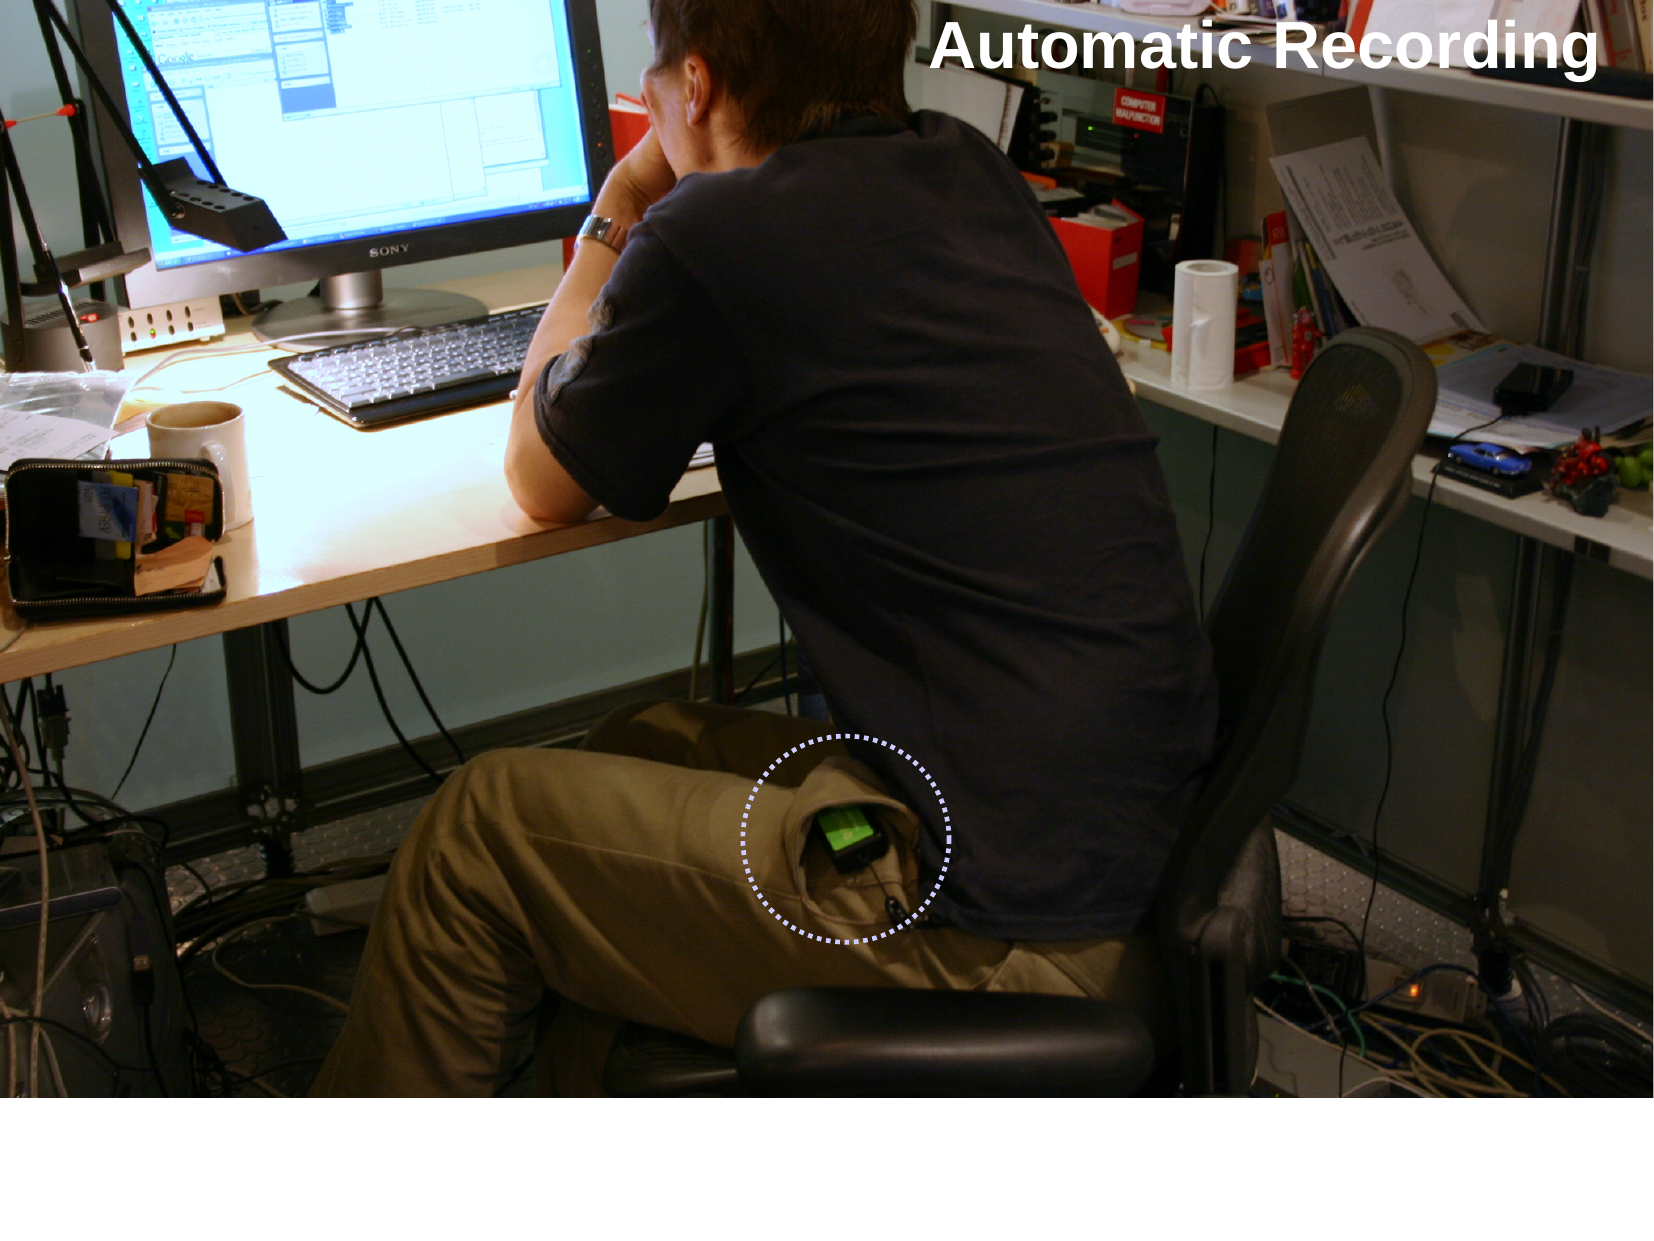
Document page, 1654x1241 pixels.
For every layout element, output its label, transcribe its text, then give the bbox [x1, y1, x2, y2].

text_box Automatic Recording [913, 0, 1618, 91]
picture [0, 0, 1654, 1098]
